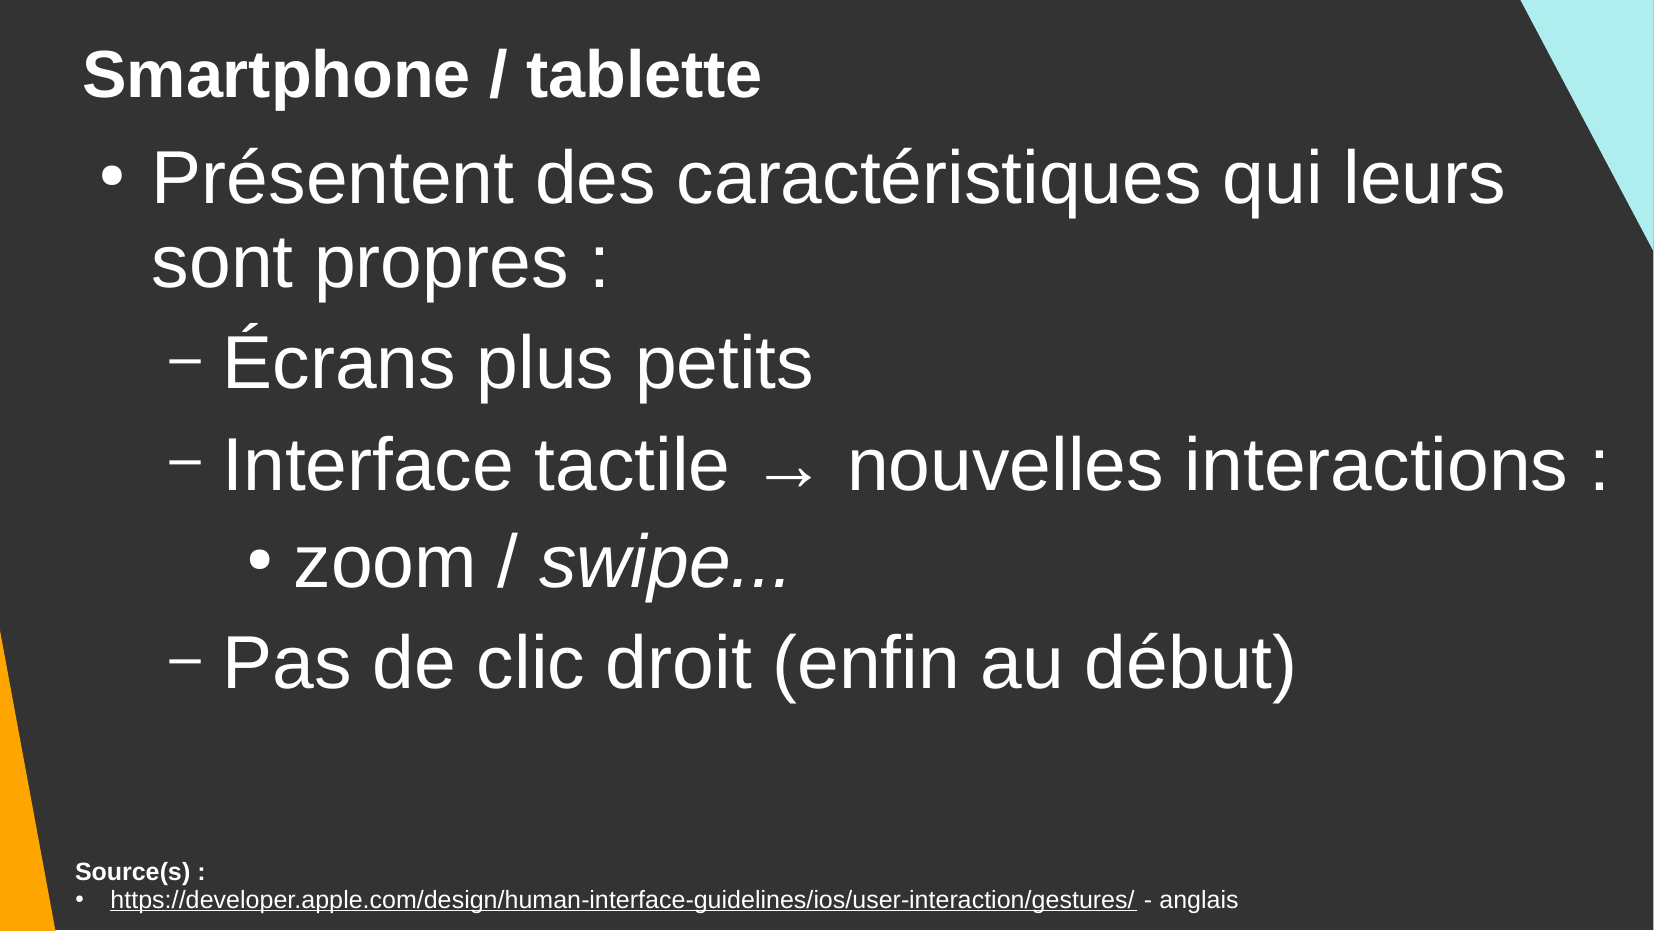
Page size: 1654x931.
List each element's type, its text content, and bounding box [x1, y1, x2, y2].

text_box [1520, 0, 1654, 253]
title Smartphone / tablette [82, 37, 1571, 114]
text_box Source(s) : https://developer.apple.com/design/human-interface-guidelines/ios/user-interaction/gestures/ - anglais [60, 850, 1546, 931]
text_box [0, 630, 56, 931]
list Présentent des caractéristiques qui leurs sont propres : Écrans plus petits Interface tactile → nouvelles interactions : zoom / swipe... Pas de clic droit (enfin au début) [80, 135, 1630, 804]
